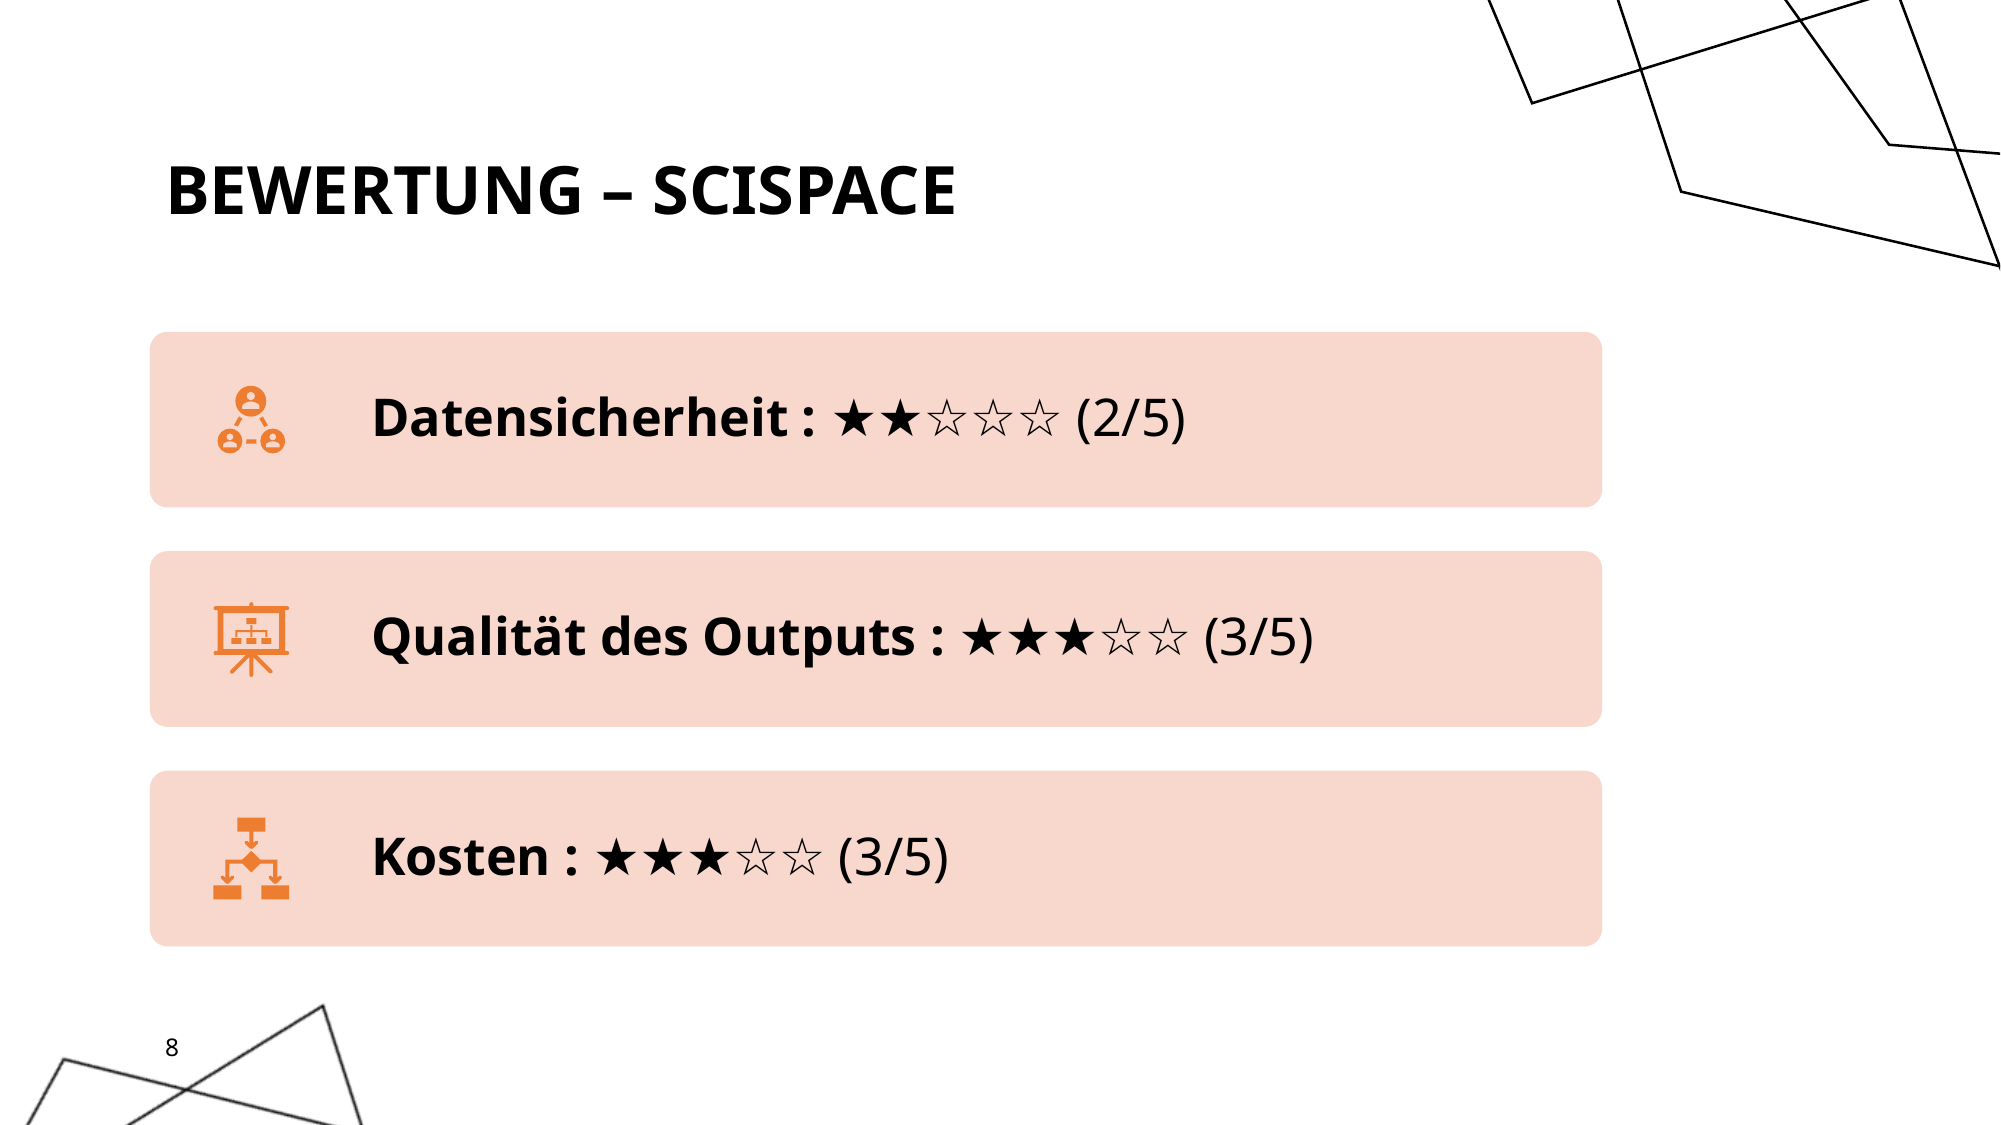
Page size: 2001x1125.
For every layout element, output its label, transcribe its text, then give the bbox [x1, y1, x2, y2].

title Bewertung – scispace [150, 59, 1863, 326]
text_box Qualität des Outputs : ★★★☆☆ (3/5) [352, 551, 1603, 727]
text_box [149, 331, 694, 947]
text_box Datensicherheit : ★★☆☆☆ (2/5) [352, 331, 1603, 508]
text_box Kosten : ★★★☆☆ (3/5) [352, 770, 1603, 947]
text_box [150, 1024, 254, 1074]
